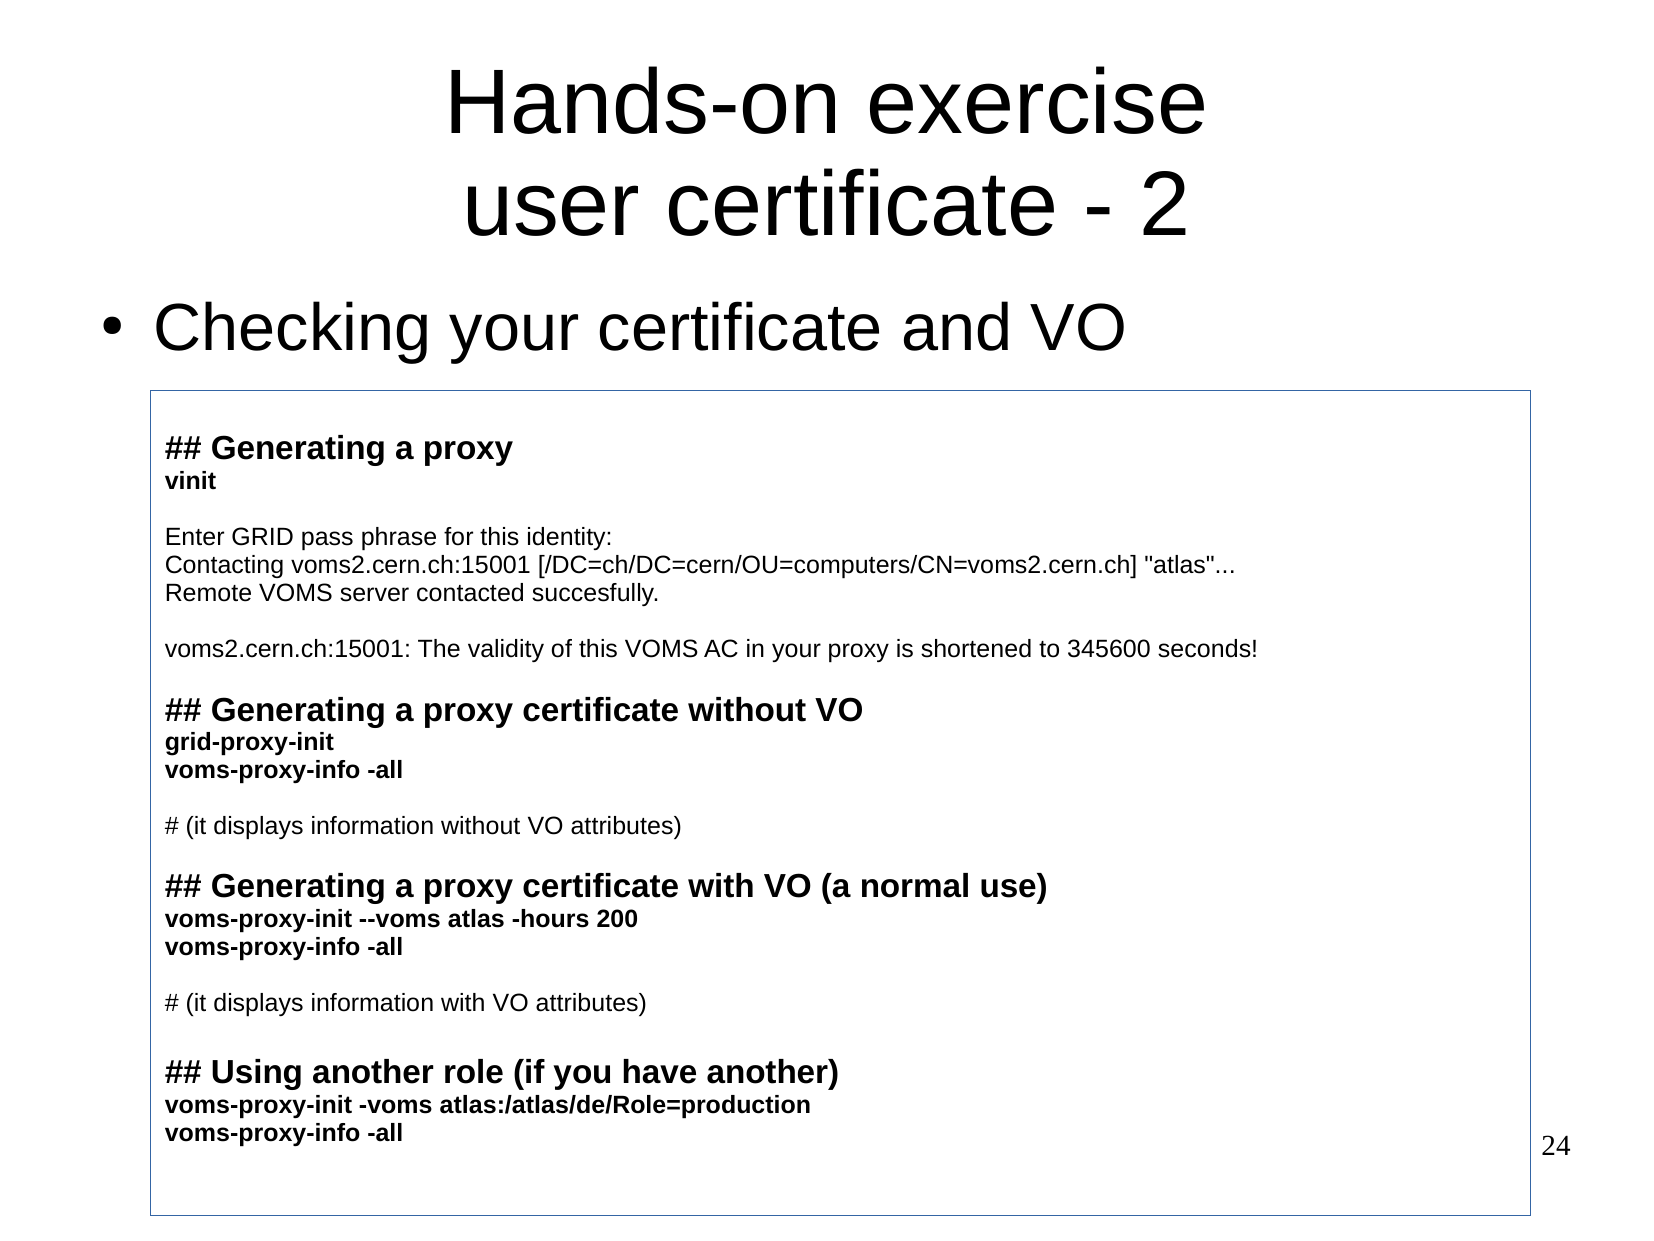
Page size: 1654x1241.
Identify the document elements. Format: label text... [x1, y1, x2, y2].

text_box ## Generating a proxy vinit Enter GRID pass phrase for this identity: Contacting voms2.cern.ch:15001 [/DC=ch/DC=cern/OU=computers/CN=voms2.cern.ch] "atlas"... Remote VOMS server contacted succesfully. voms2.cern.ch:15001: The validity of this VOMS AC in your proxy is shortened to 345600 seconds! ## Generating a proxy certificate without VO grid-proxy-init voms-proxy-info -all # (it displays information without VO attributes) ## Generating a proxy certificate with VO (a normal use) voms-proxy-init --voms atlas -hours 200 voms-proxy-info -all # (it displays information with VO attributes) ## Using another role (if you have another) voms-proxy-init -voms atlas:/atlas/de/Role=production voms-proxy-info -all [150, 390, 1531, 1216]
list Checking your certificate and VO [82, 290, 1571, 1010]
title Hands-on exercise user certificate - 2 [82, 49, 1571, 257]
